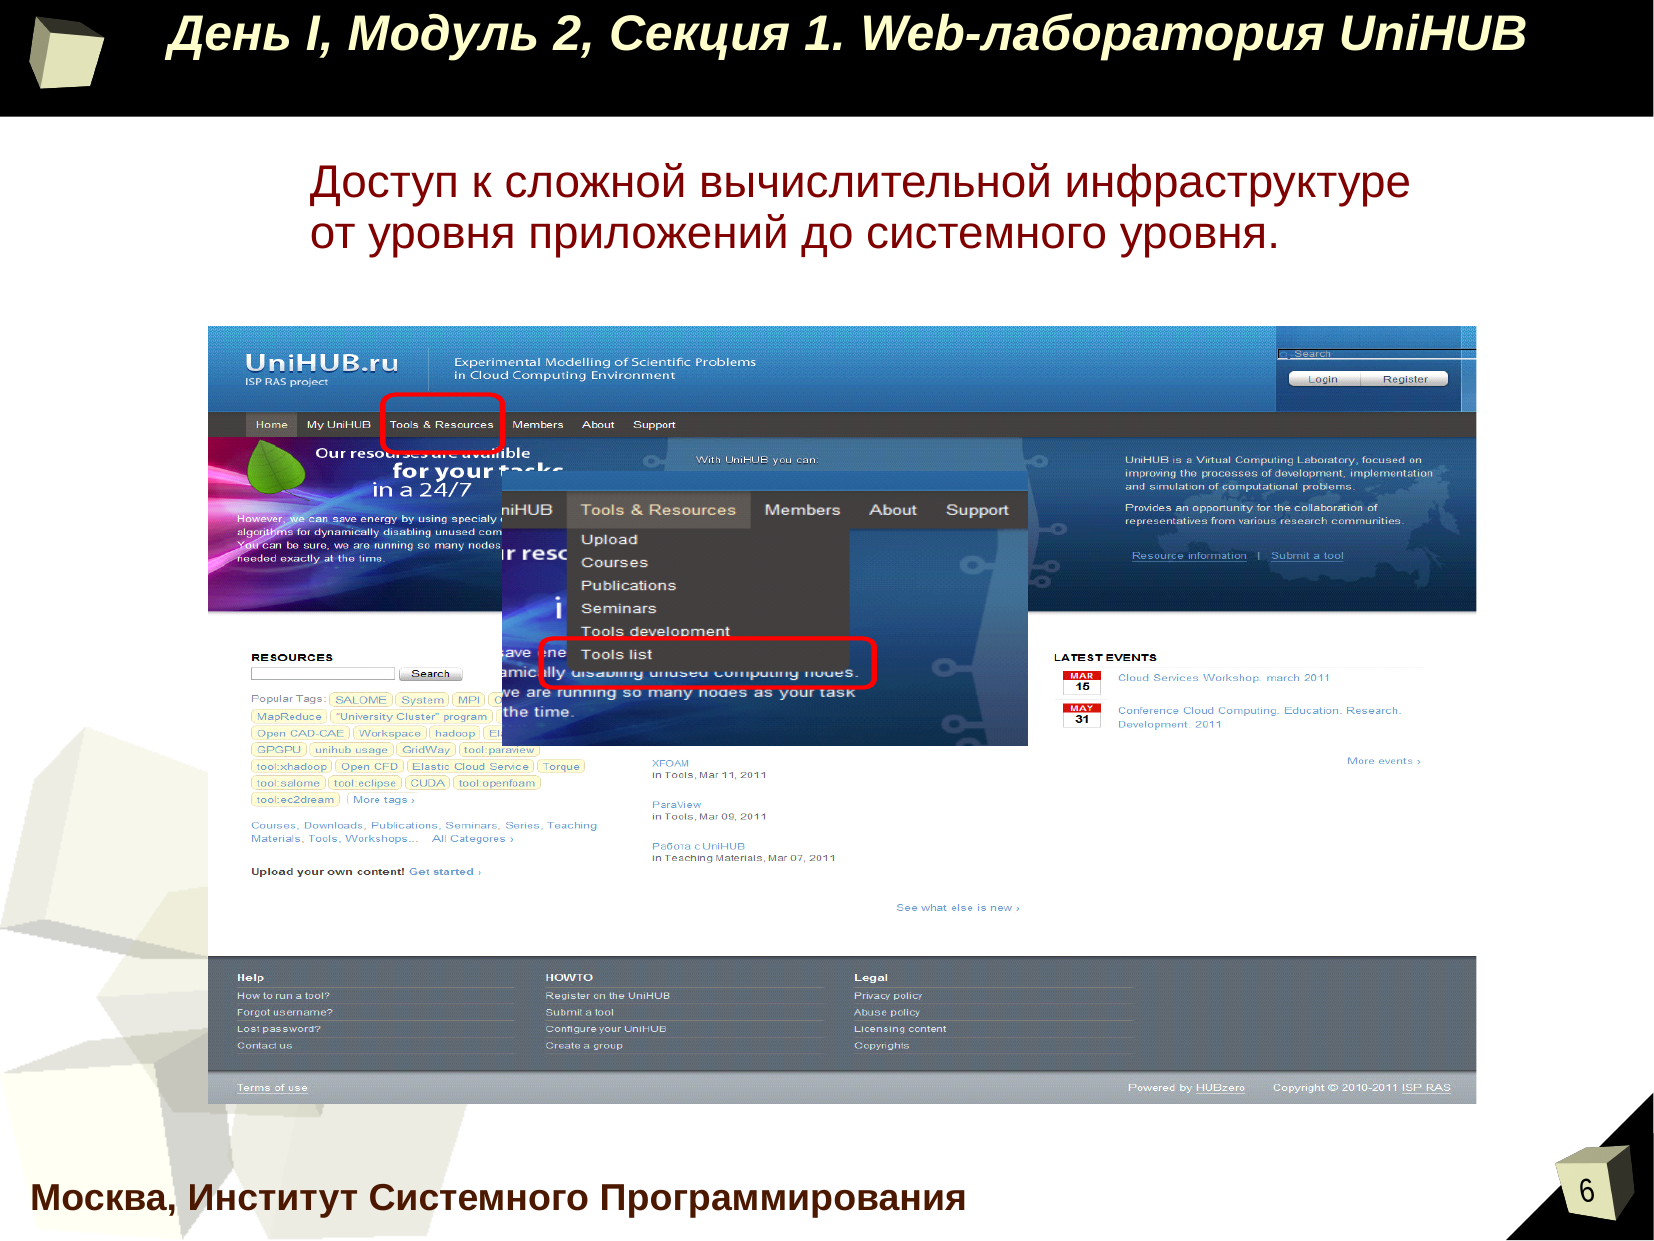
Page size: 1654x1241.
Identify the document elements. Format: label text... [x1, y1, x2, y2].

text_box Доступ к сложной вычислительной инфраструктуре от уровня приложений до системного уровня. [295, 148, 1456, 267]
picture [0, 324, 1477, 1241]
picture [464, 1193, 472, 1198]
